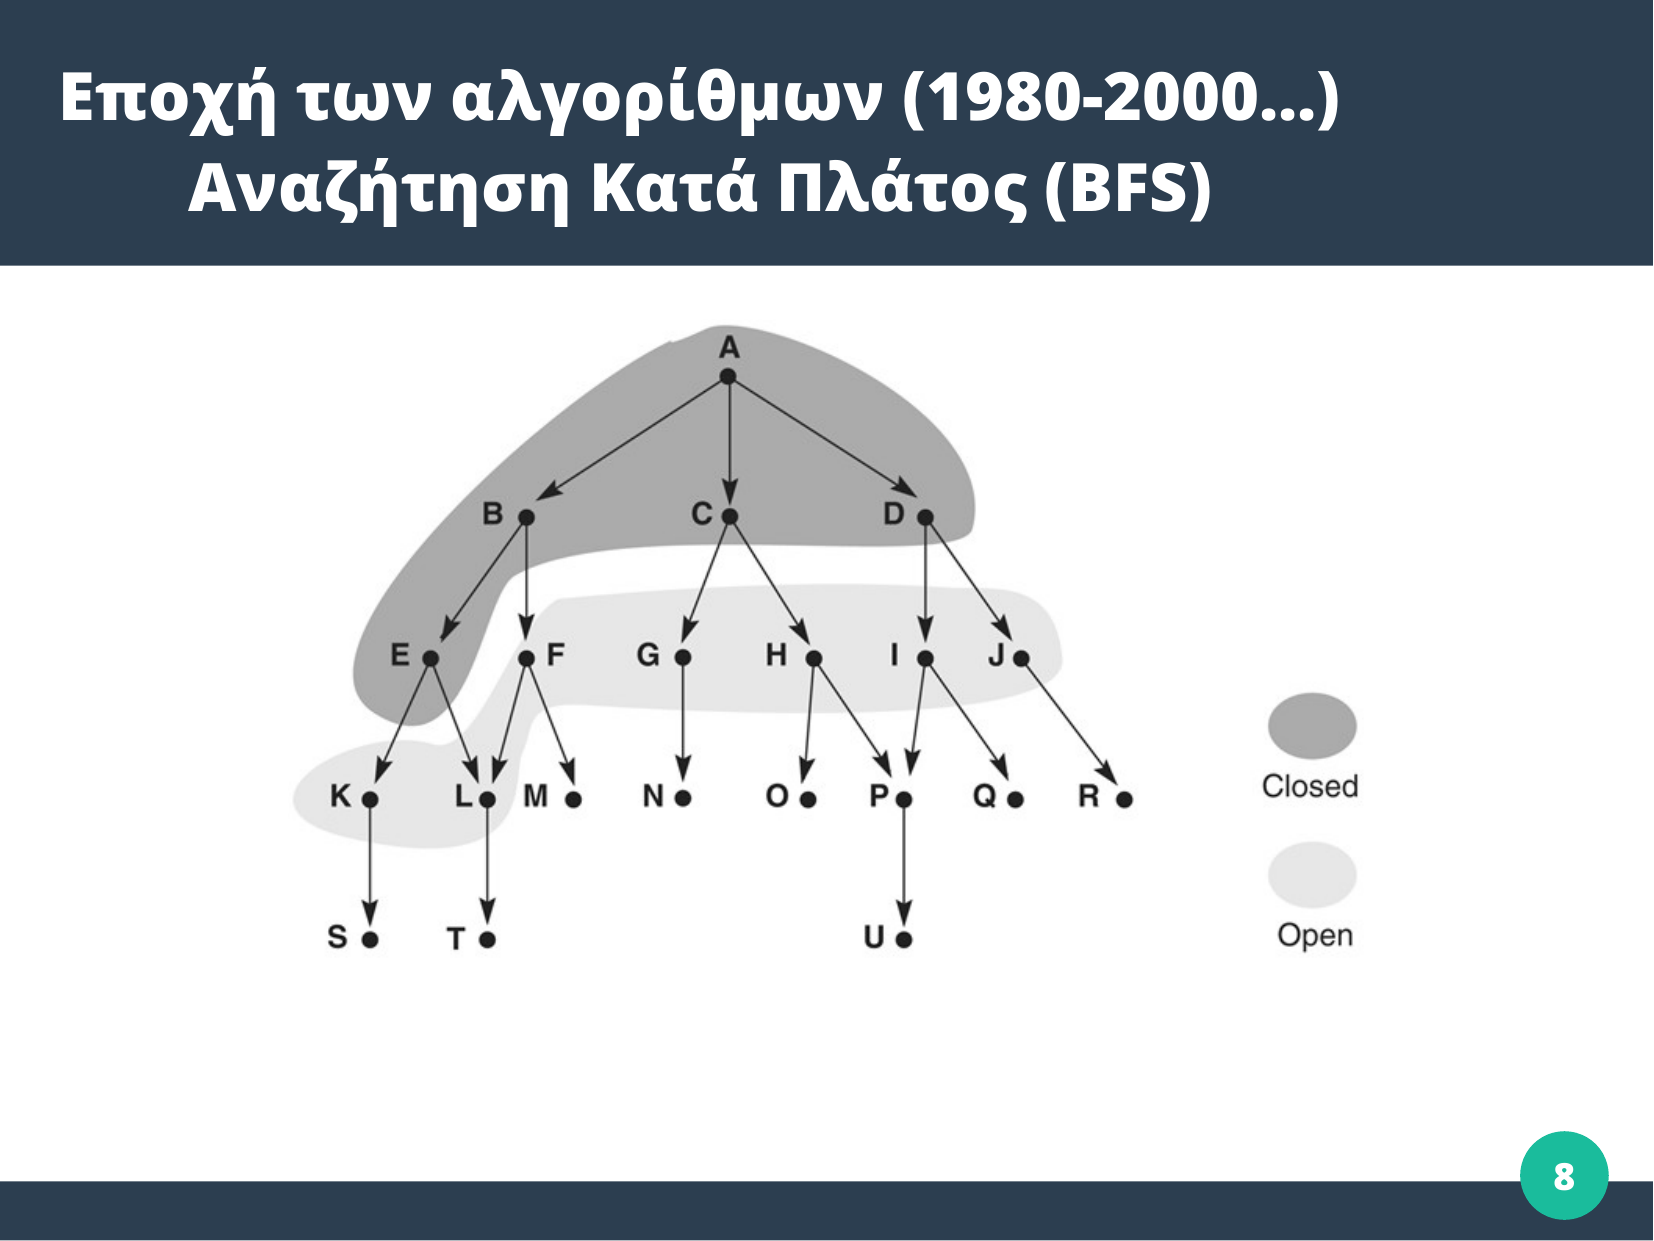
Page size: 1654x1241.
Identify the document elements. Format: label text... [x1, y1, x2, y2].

title Εποχή των αλγορίθμων (1980-2000...) Αναζήτηση Κατά Πλάτος (BFS) [58, 49, 1594, 207]
picture [288, 319, 1367, 961]
